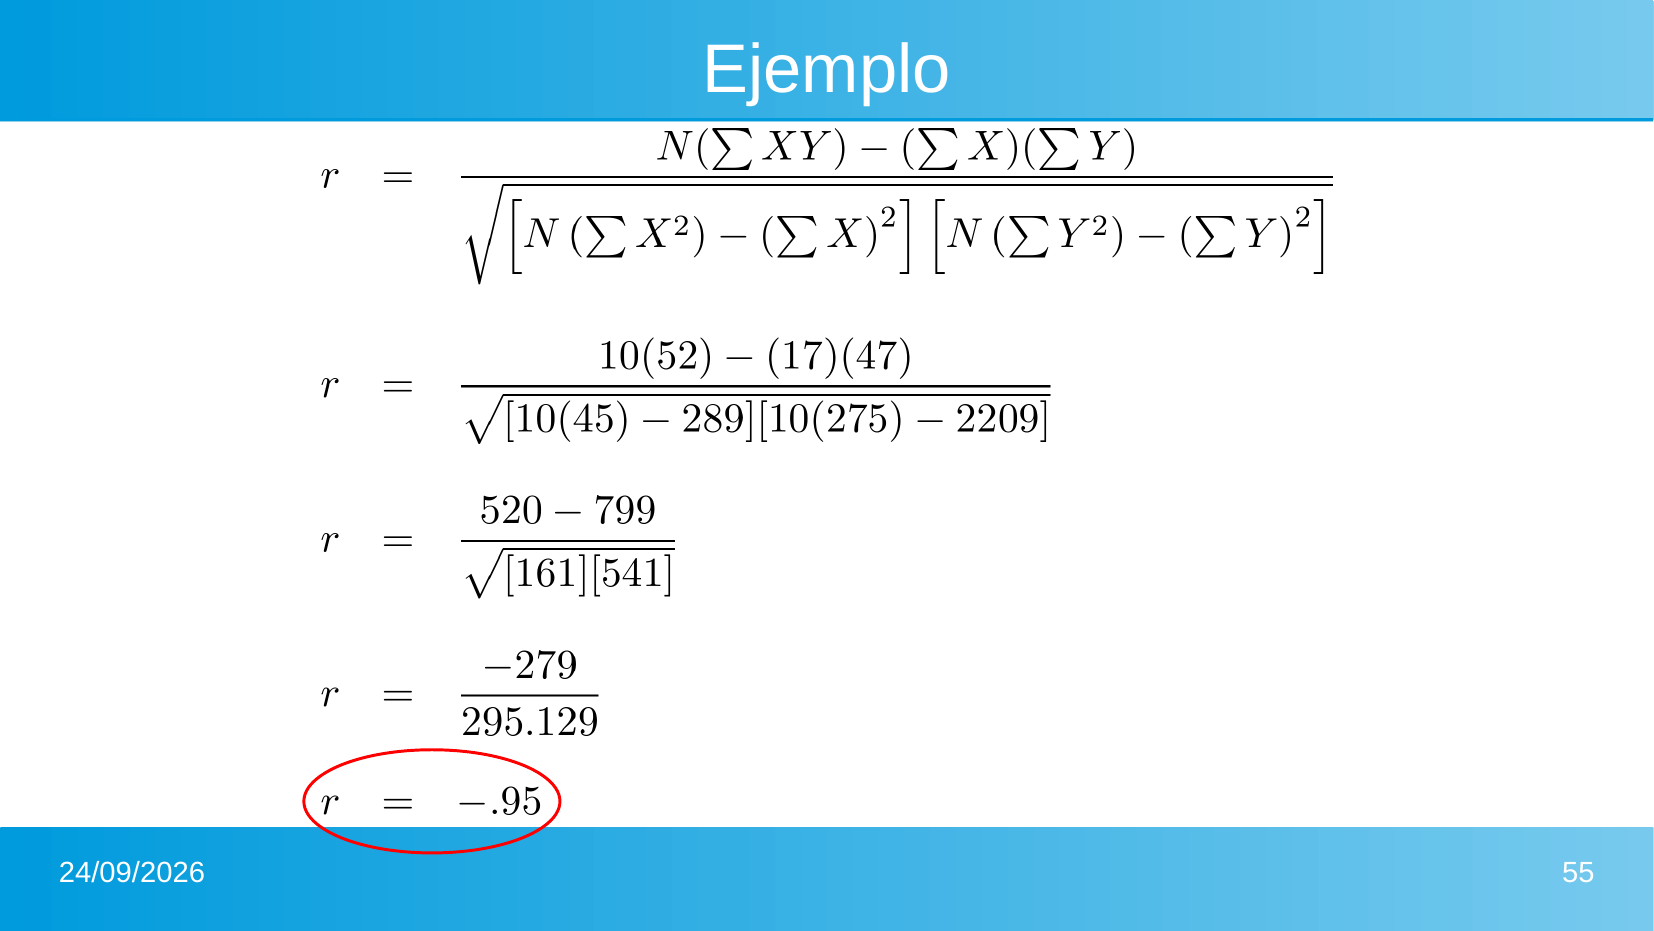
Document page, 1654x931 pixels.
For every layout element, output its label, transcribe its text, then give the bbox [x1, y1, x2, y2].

picture [321, 128, 1333, 815]
title Ejemplo [59, 29, 1595, 108]
picture [321, 752, 558, 815]
